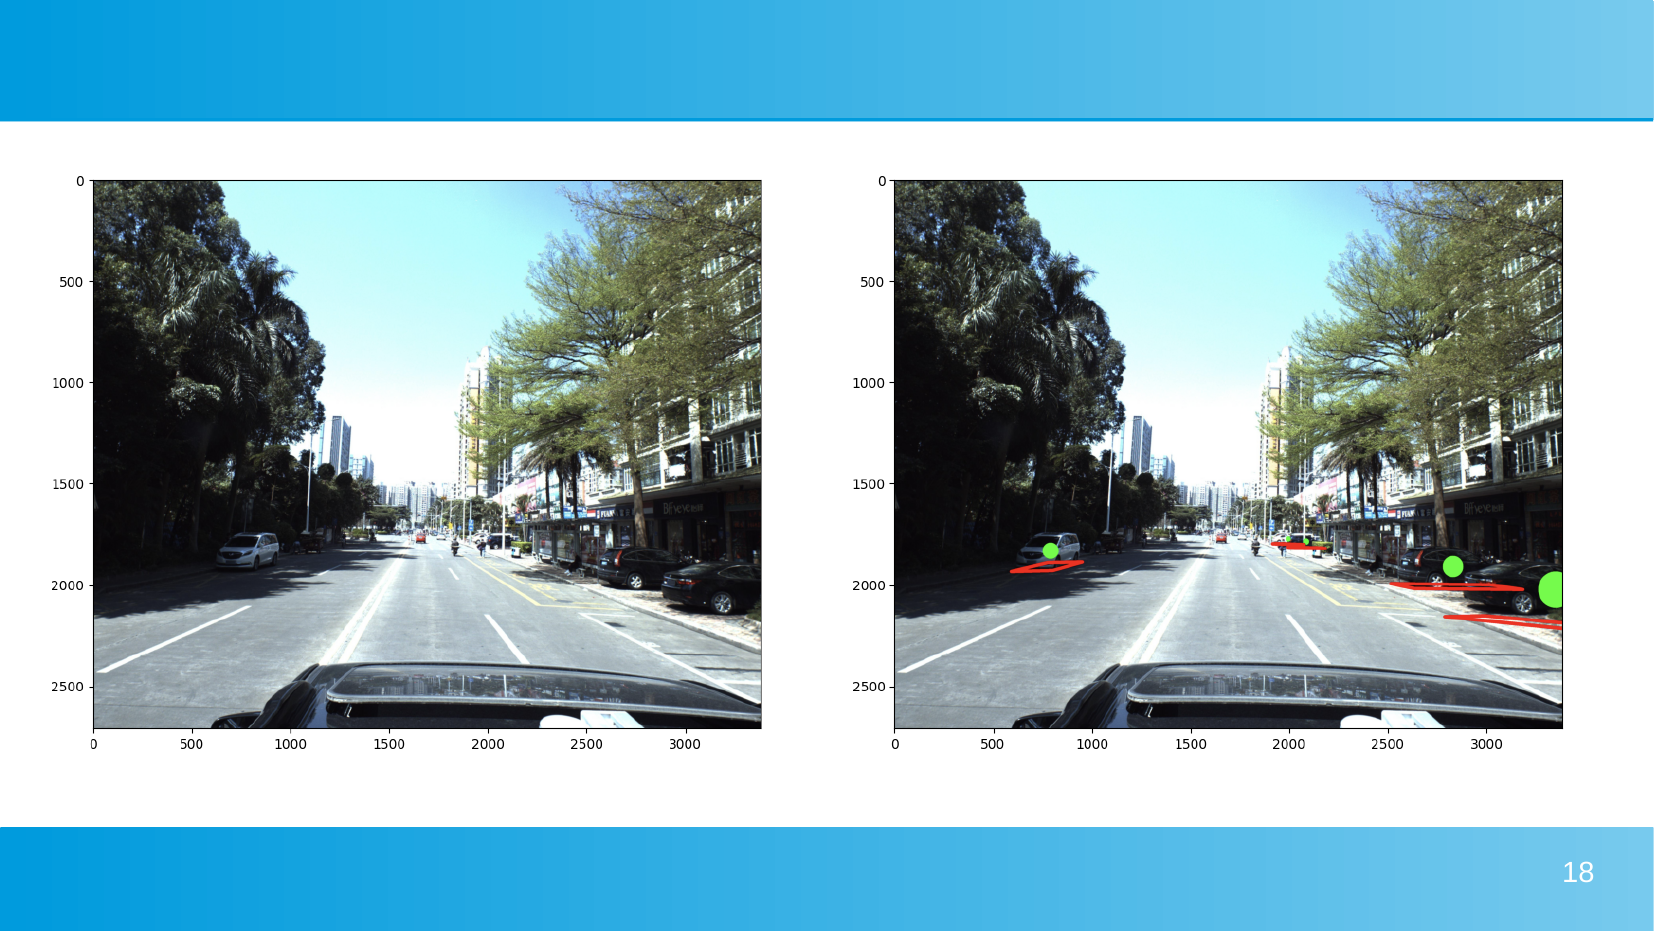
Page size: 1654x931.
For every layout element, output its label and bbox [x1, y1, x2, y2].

picture [37, 166, 1576, 759]
